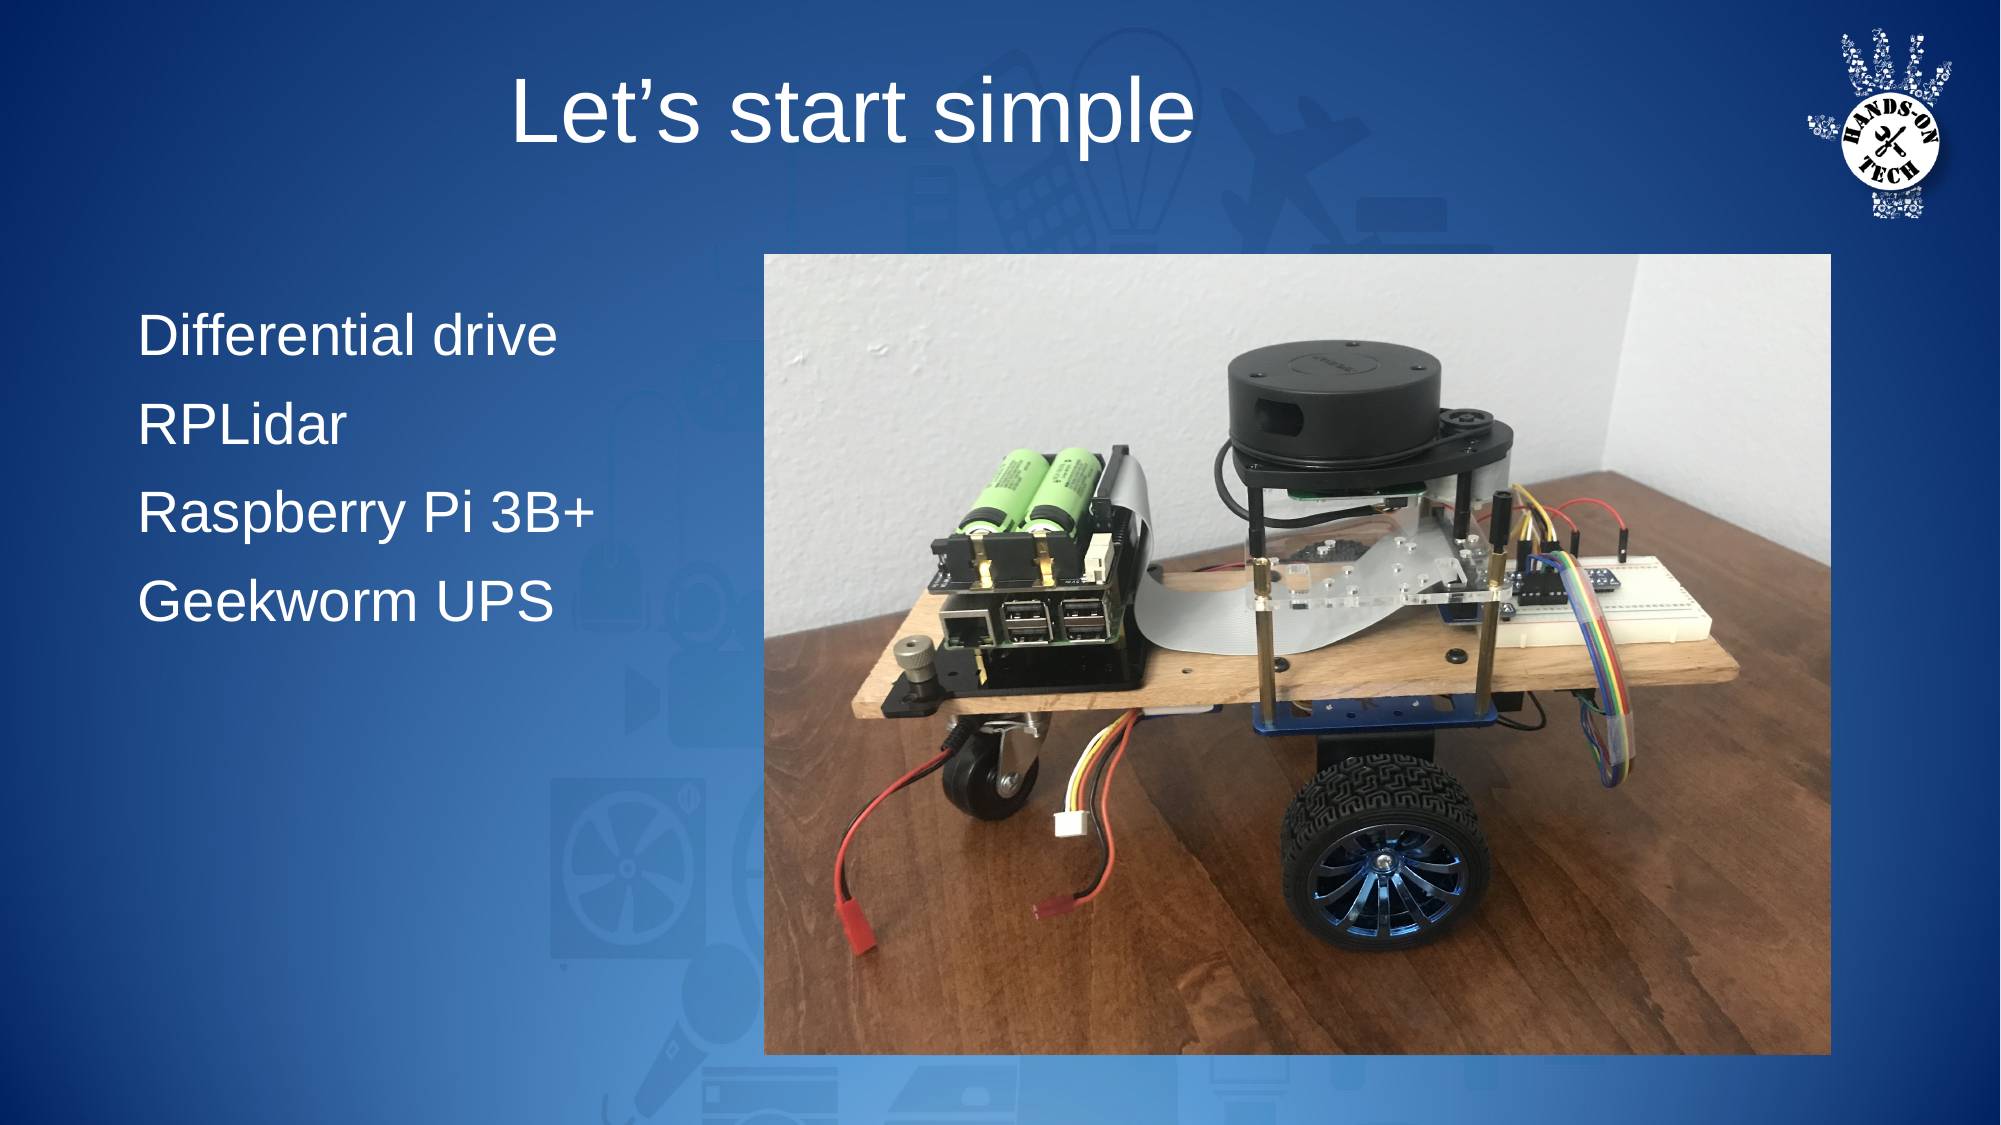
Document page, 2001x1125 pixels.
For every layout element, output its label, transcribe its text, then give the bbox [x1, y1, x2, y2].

text_box Let’s start simple [33, 3, 1674, 222]
text_box Differential drive RPLidar Raspberry Pi 3B+ Geekworm UPS [137, 299, 691, 1014]
picture [0, 0, 2001, 1125]
